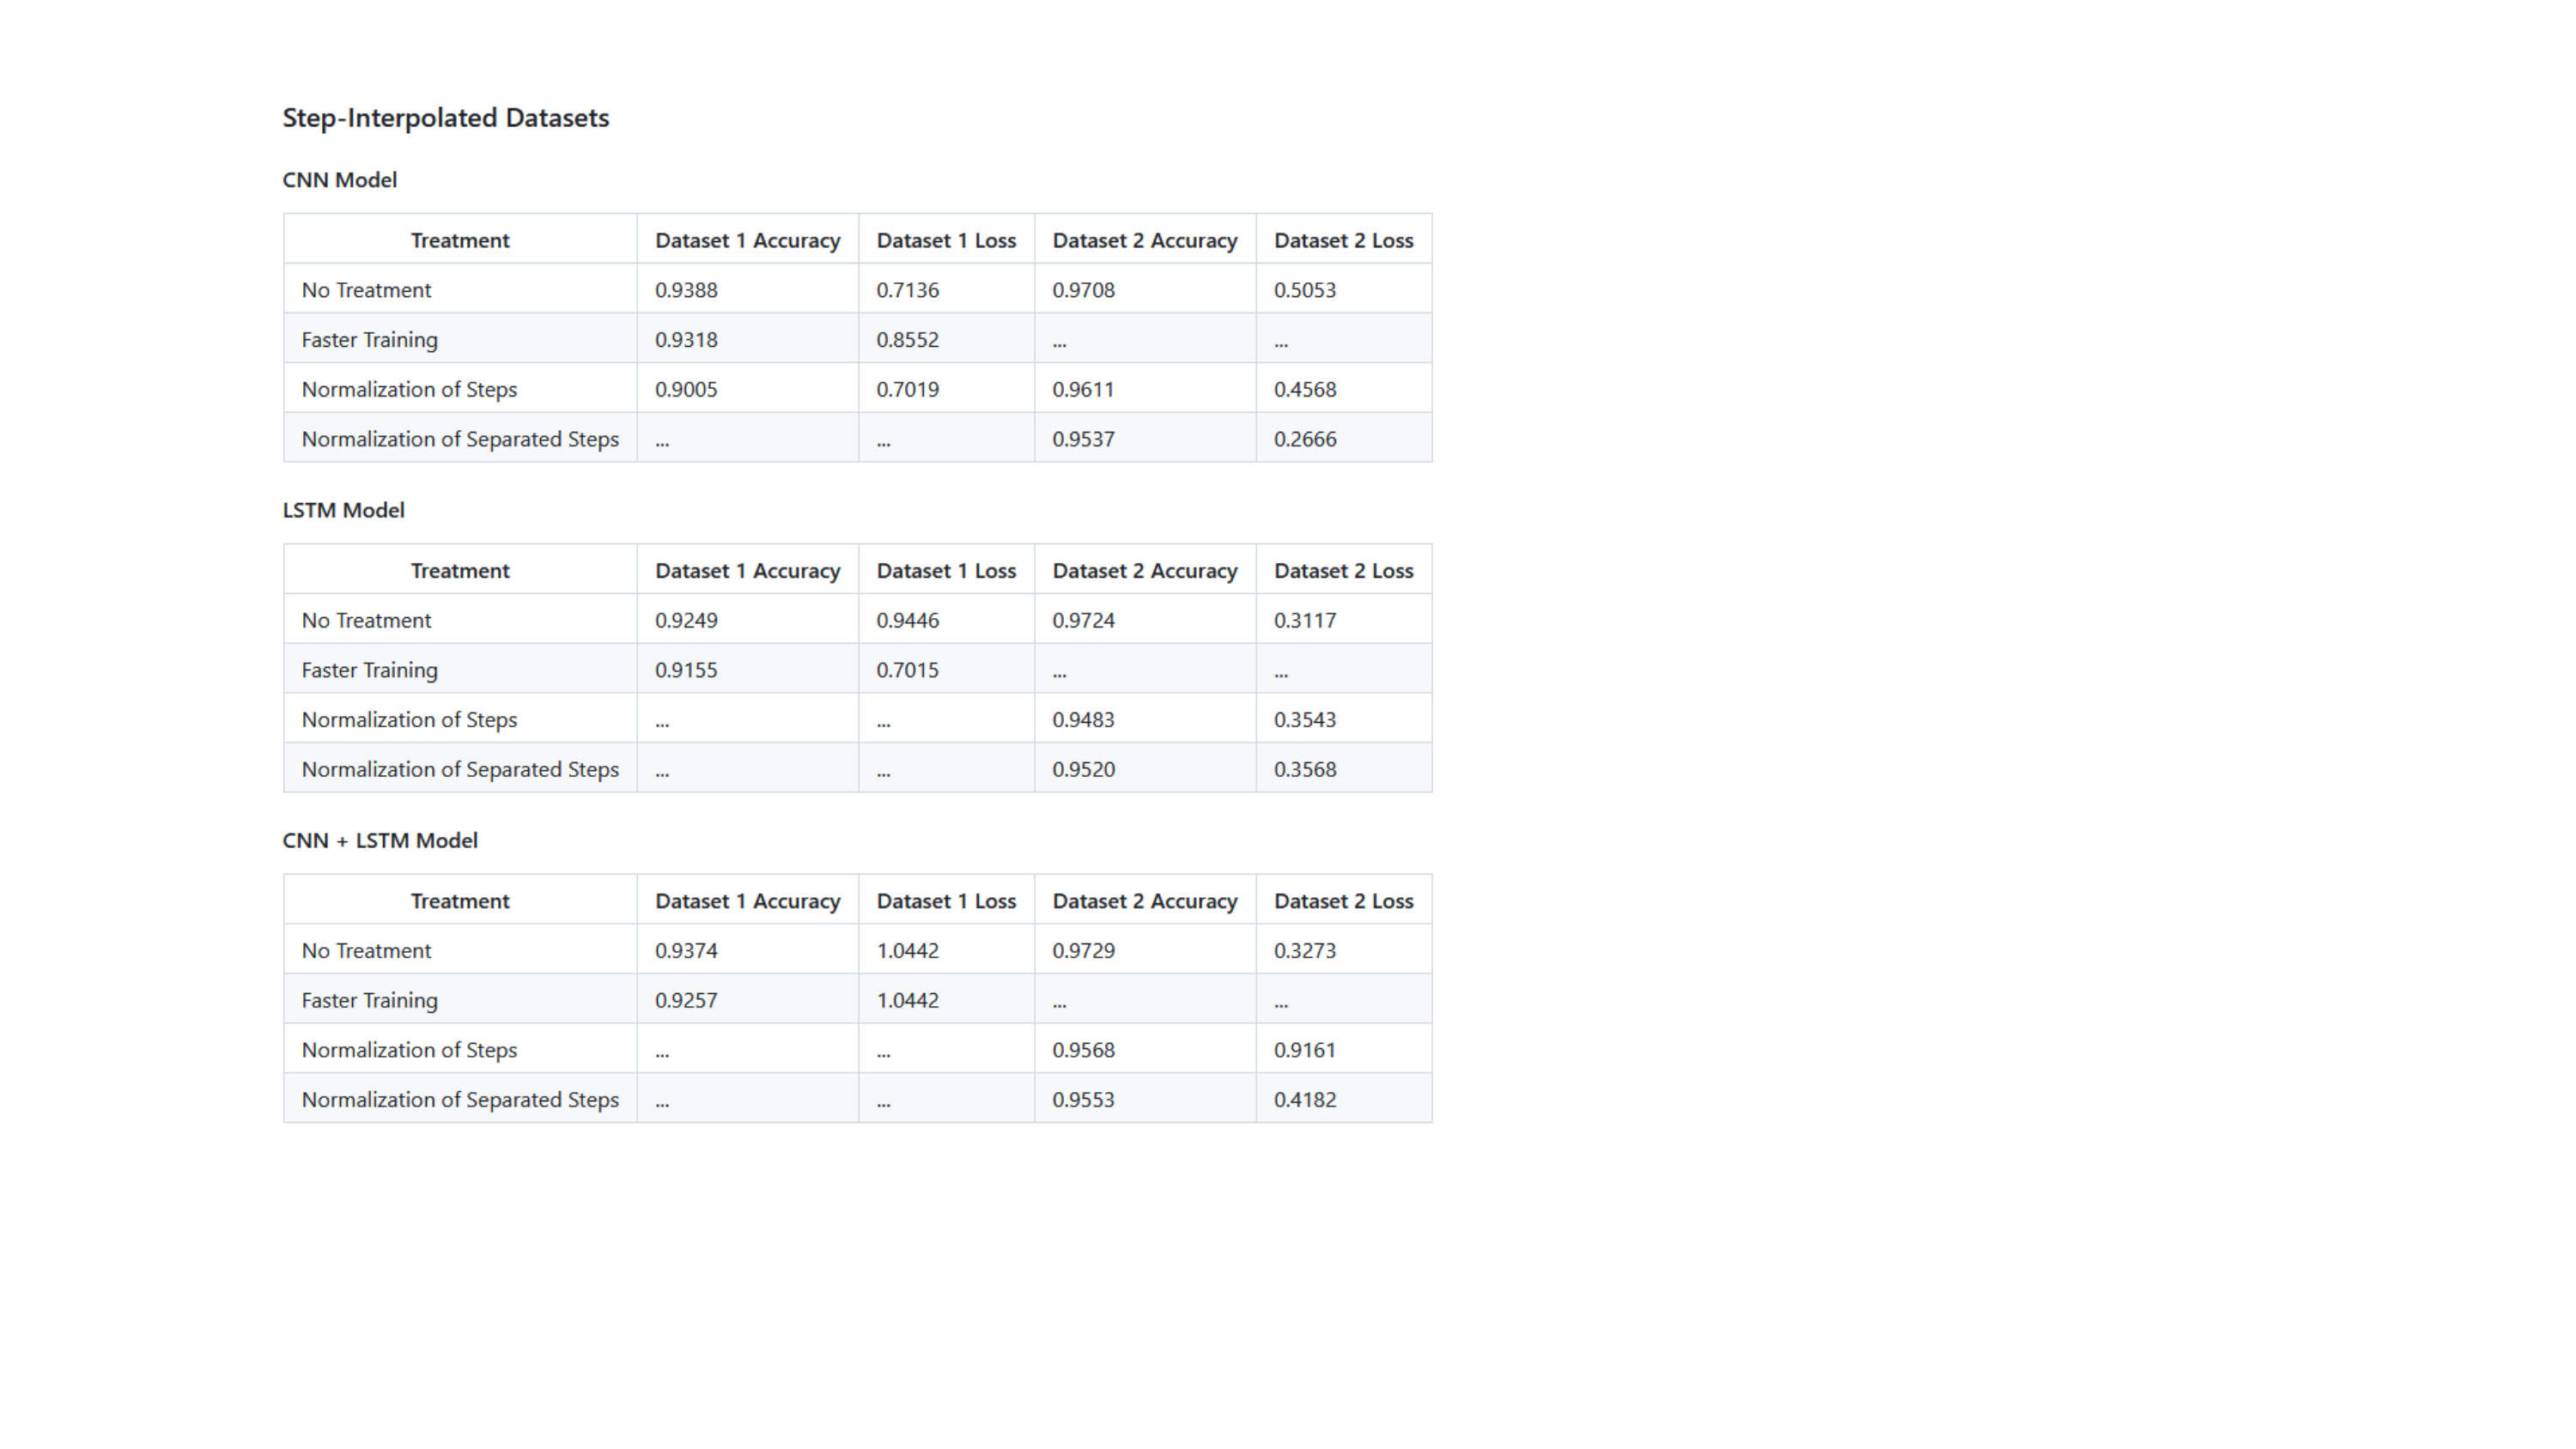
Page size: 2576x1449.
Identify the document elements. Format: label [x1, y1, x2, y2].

picture [278, 106, 1440, 1141]
